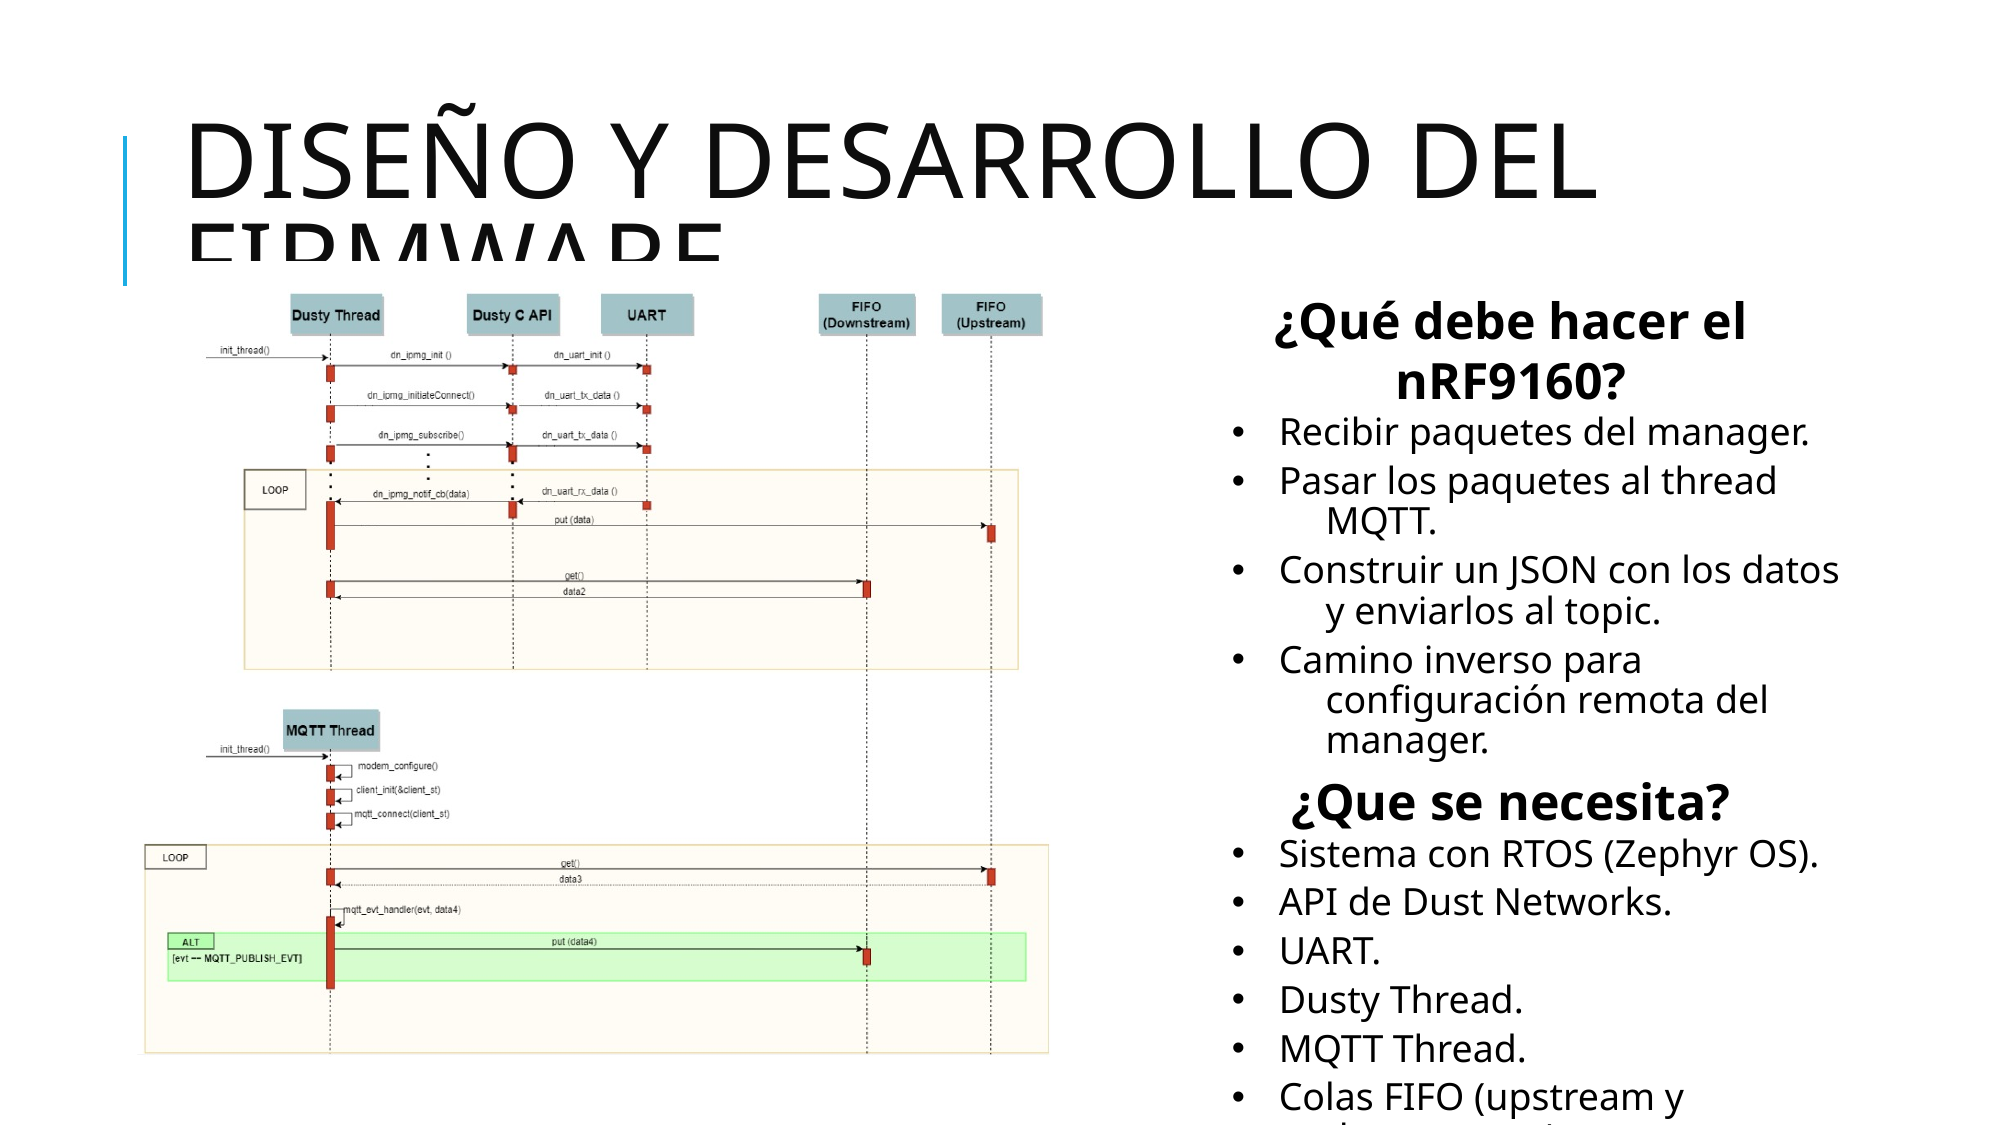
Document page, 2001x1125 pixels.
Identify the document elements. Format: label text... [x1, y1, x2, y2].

picture [137, 261, 1068, 1066]
text_box ¿Qué debe hacer el nRF9160? Recibir paquetes del manager. Pasar los paquetes al thread MQTT. Construir un JSON con los datos y enviarlos al topic. Camino inverso para configuración remota del manager. ¿Que se necesita? Sistema con RTOS (Zephyr OS). API de Dust Networks. UART. Dusty Thread. MQTT Thread. Colas FIFO (upstream y downstream). [1159, 281, 1863, 1081]
title Diseño y desarrollo del firmware [168, 96, 1763, 343]
